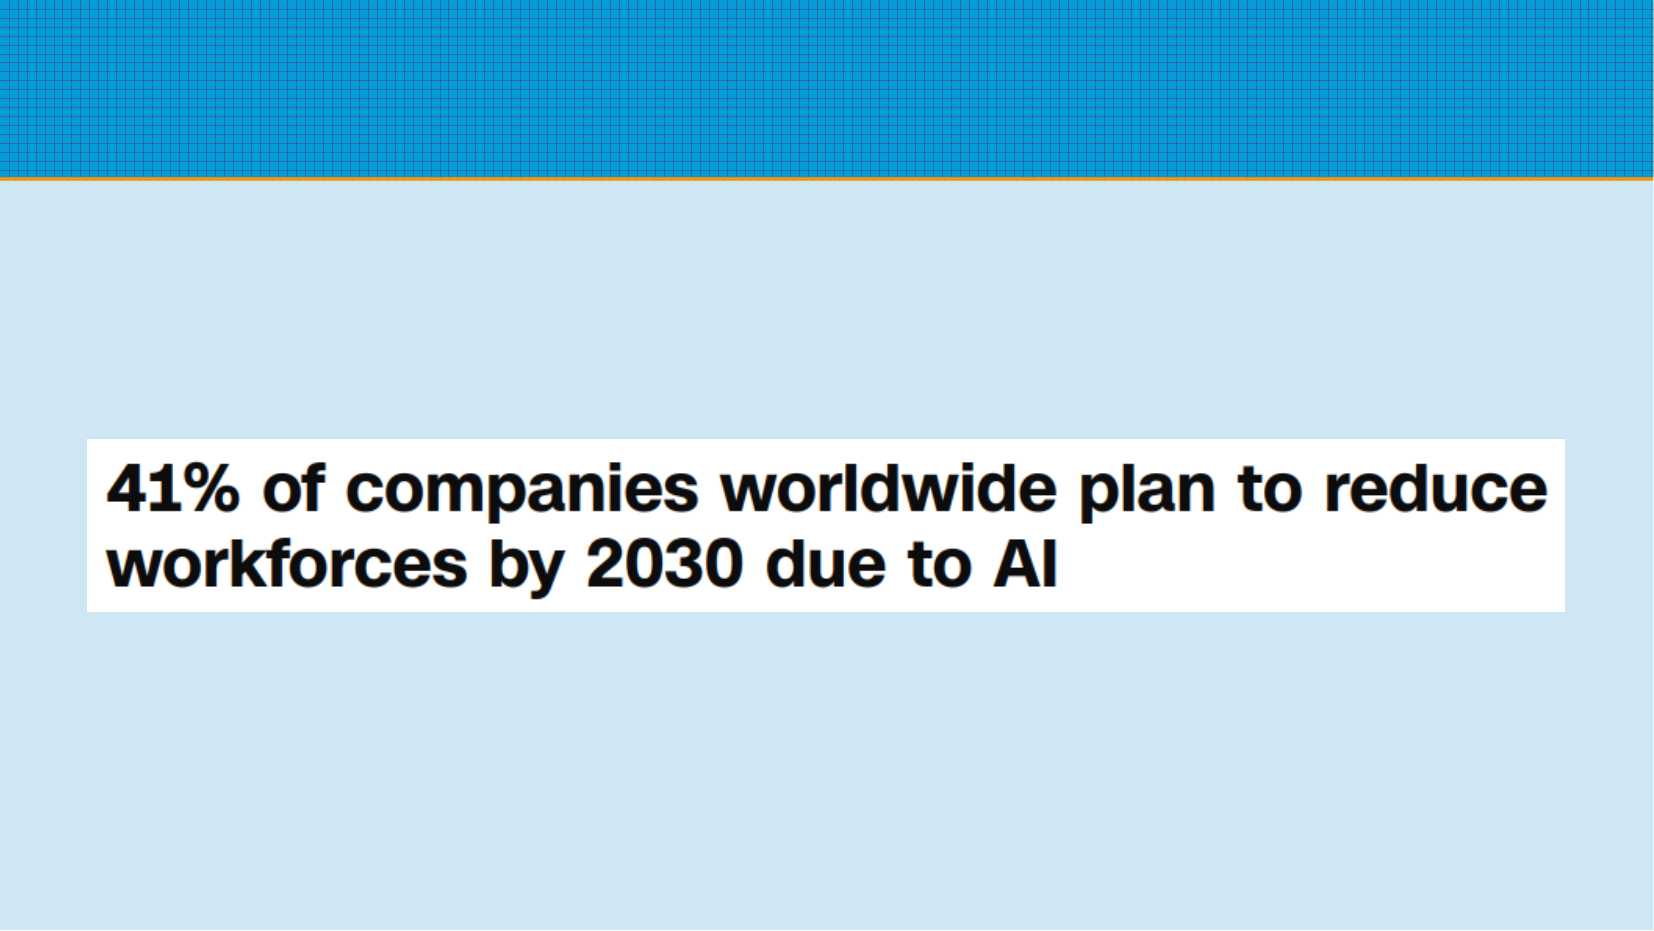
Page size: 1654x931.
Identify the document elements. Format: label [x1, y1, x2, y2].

picture [87, 439, 1565, 612]
